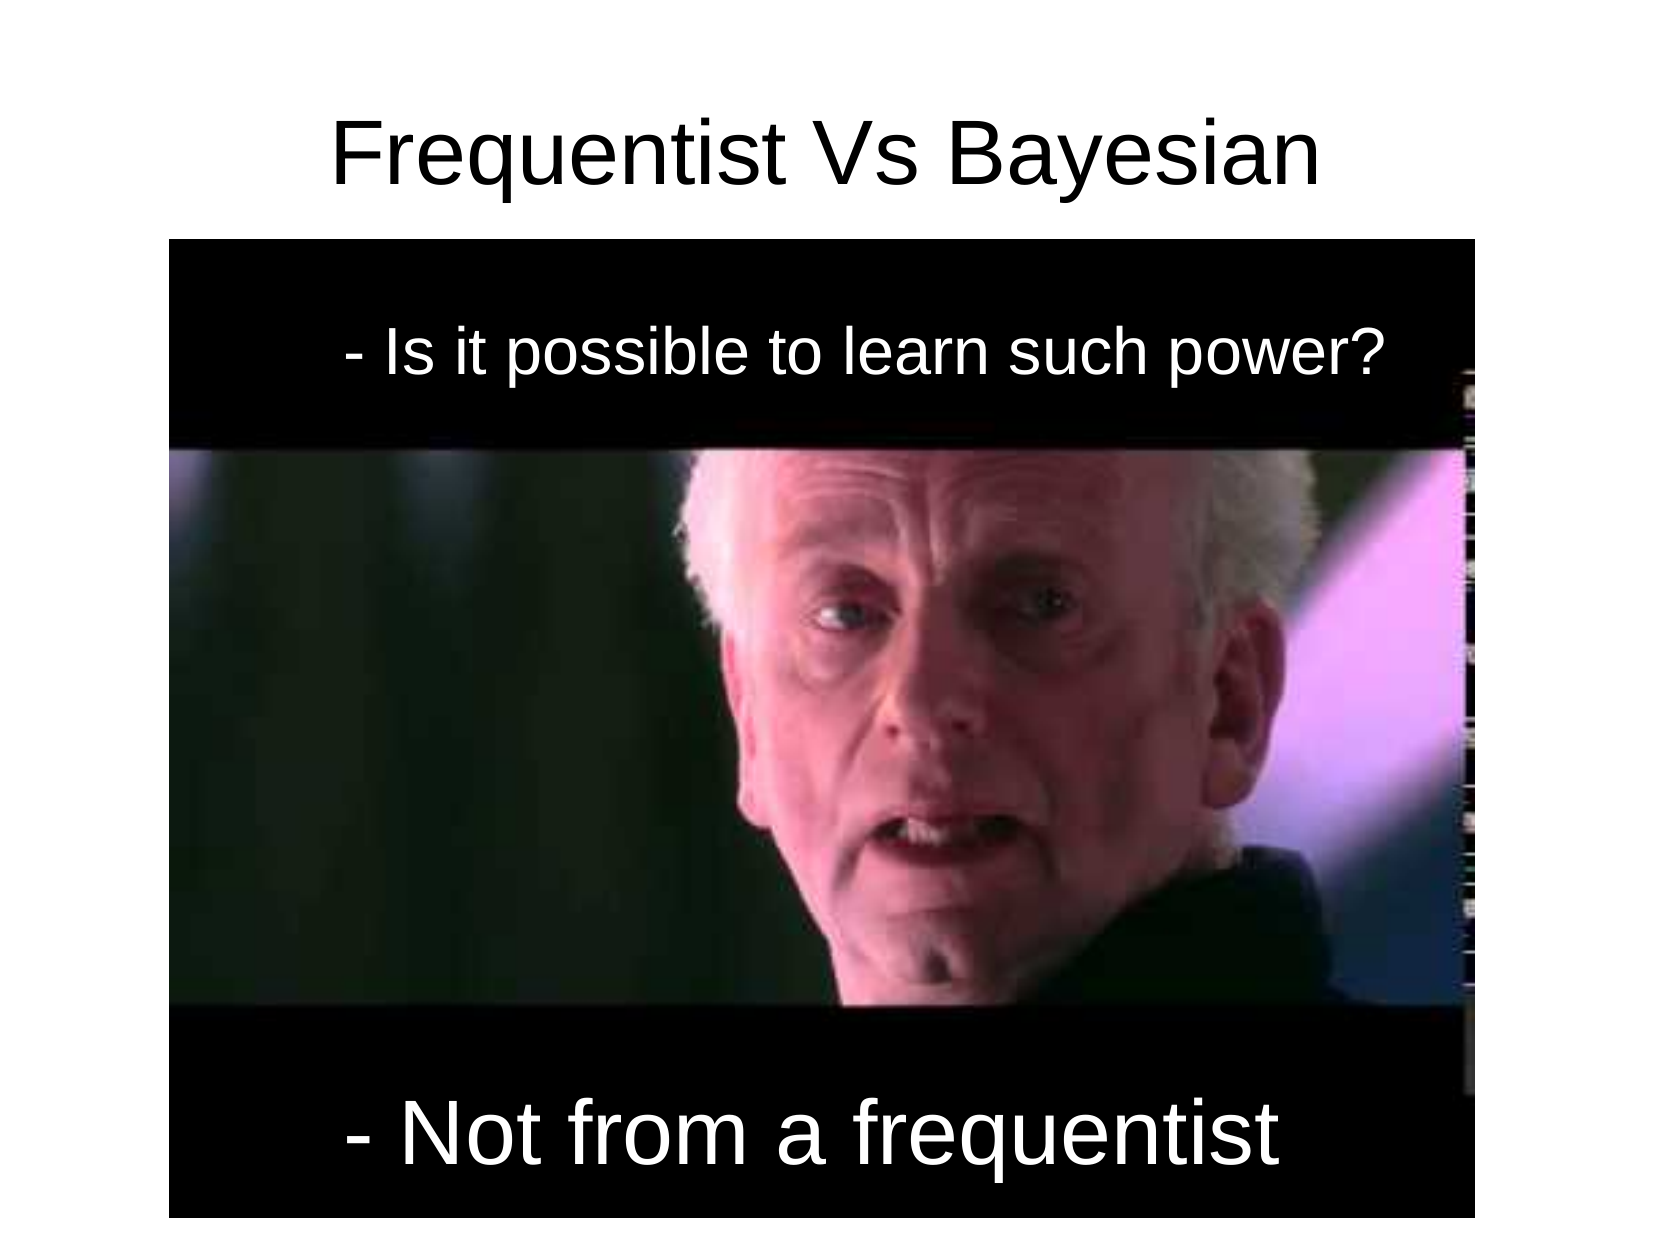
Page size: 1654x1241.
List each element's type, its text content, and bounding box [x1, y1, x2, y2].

picture [169, 239, 1475, 1218]
text_box - Is it possible to learn such power? [328, 306, 1406, 396]
title Frequentist Vs Bayesian [82, 49, 1571, 257]
text_box - Not from a frequentist [328, 1074, 1297, 1192]
